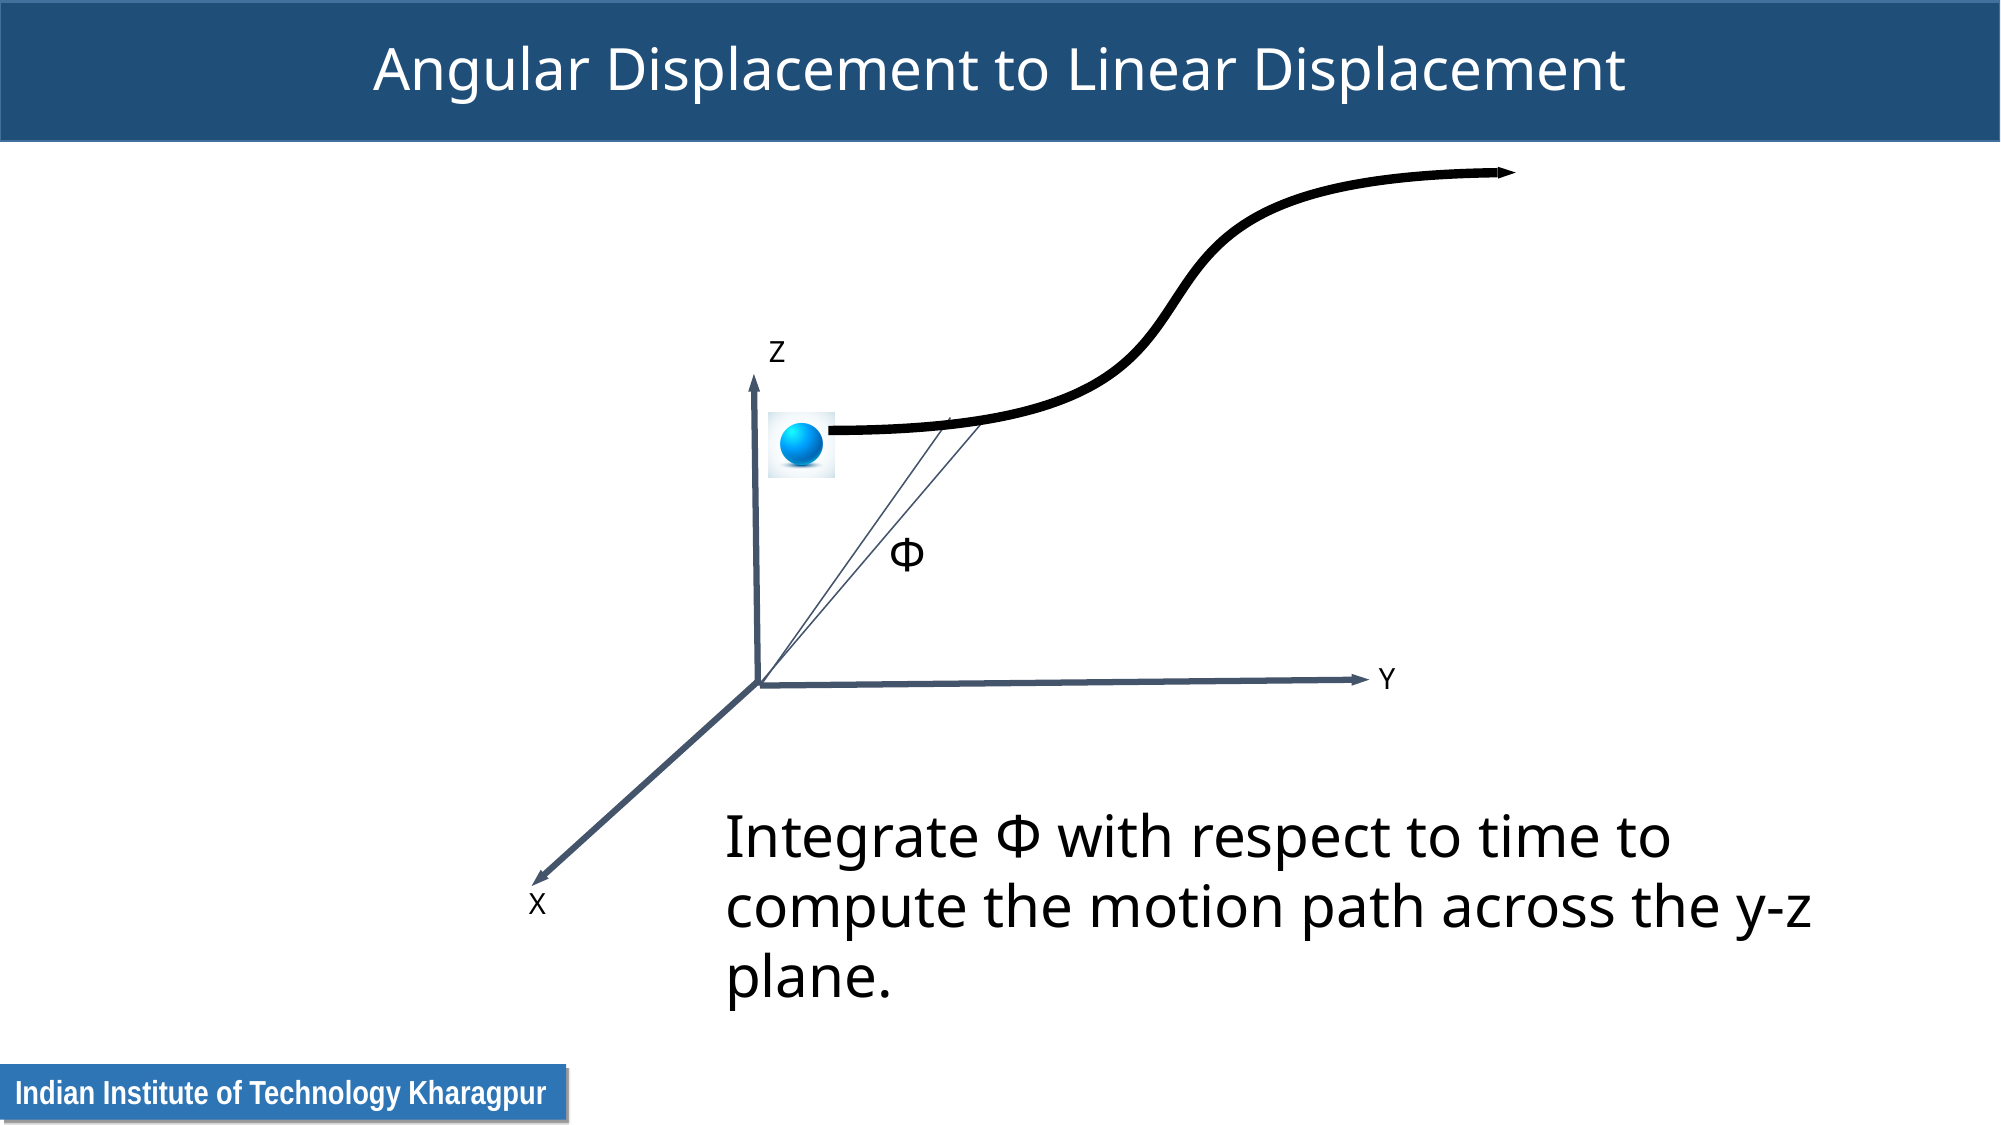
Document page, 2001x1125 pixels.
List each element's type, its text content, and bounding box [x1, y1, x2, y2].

title Angular Displacement to Linear Displacement [0, 1, 2000, 141]
text_box Y [1363, 645, 1412, 711]
text_box Integrate Φ with respect to time to compute the motion path across the y-z plane. [710, 784, 1916, 957]
text_box Φ [873, 510, 928, 597]
text_box X [513, 870, 562, 936]
picture [768, 412, 835, 478]
text_box Z [753, 318, 802, 384]
